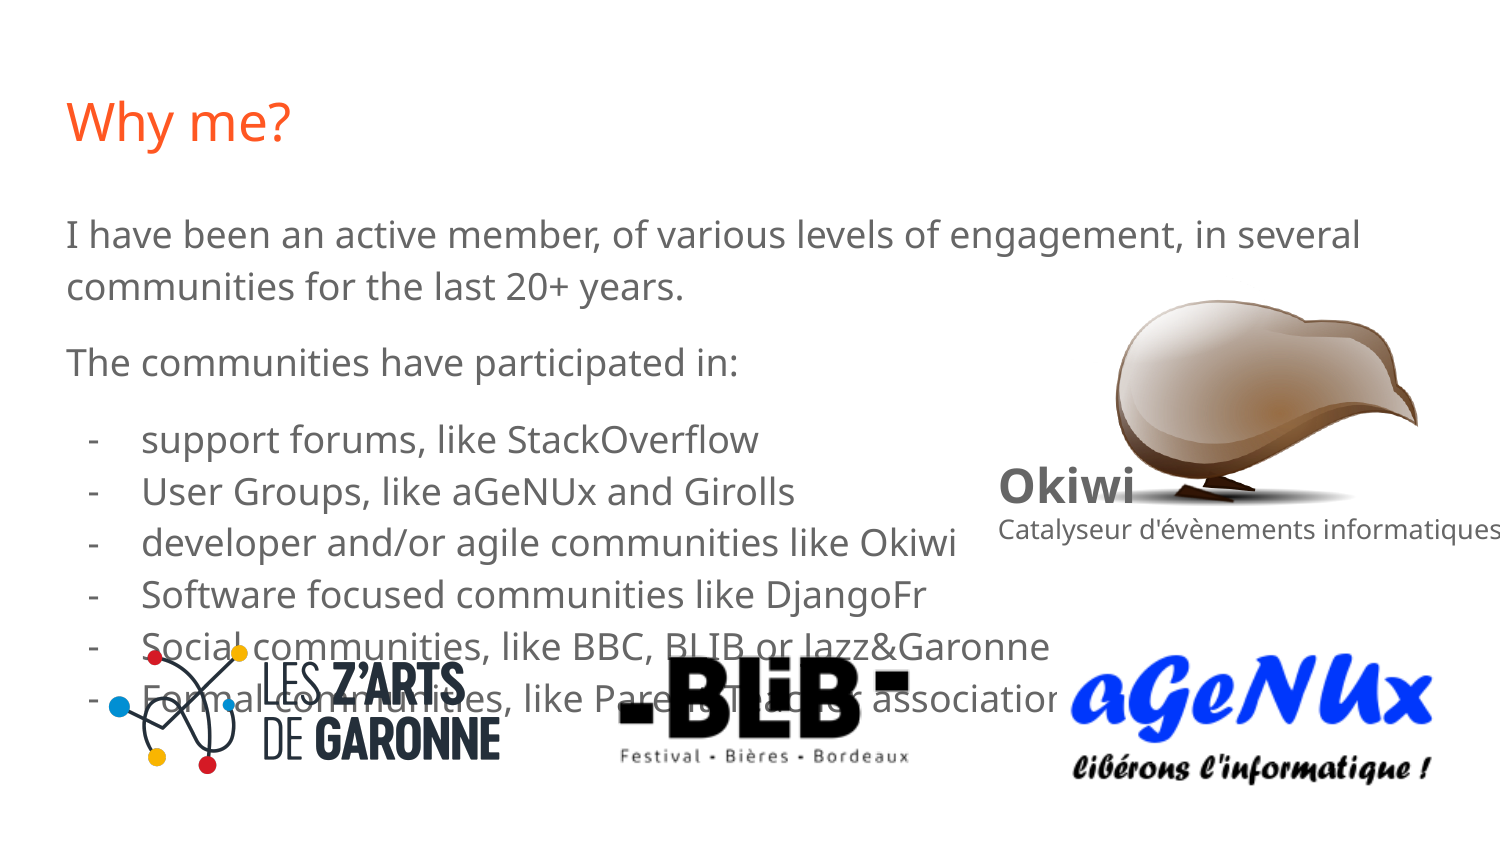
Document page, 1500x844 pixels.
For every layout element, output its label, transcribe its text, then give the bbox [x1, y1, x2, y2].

text_box Okiwi Catalyseur d'évènements informatiques [982, 440, 1500, 561]
picture [1057, 621, 1446, 798]
picture [1068, 275, 1435, 440]
title Why me? [51, 72, 1449, 167]
list I have been an active member, of various levels of engagement, in several communities for the last 20+ years. The communities have participated in: support forums, like StackOverflow User Groups, like aGeNUx and Girolls developer and/or agile communities like Okiwi Software focused communities like DjangoFr Social communities, like BBC, BLIB or Jazz&Garonne Formal communities, like Parent/Teacher association [51, 189, 1449, 750]
picture [100, 637, 508, 782]
picture [608, 648, 921, 771]
